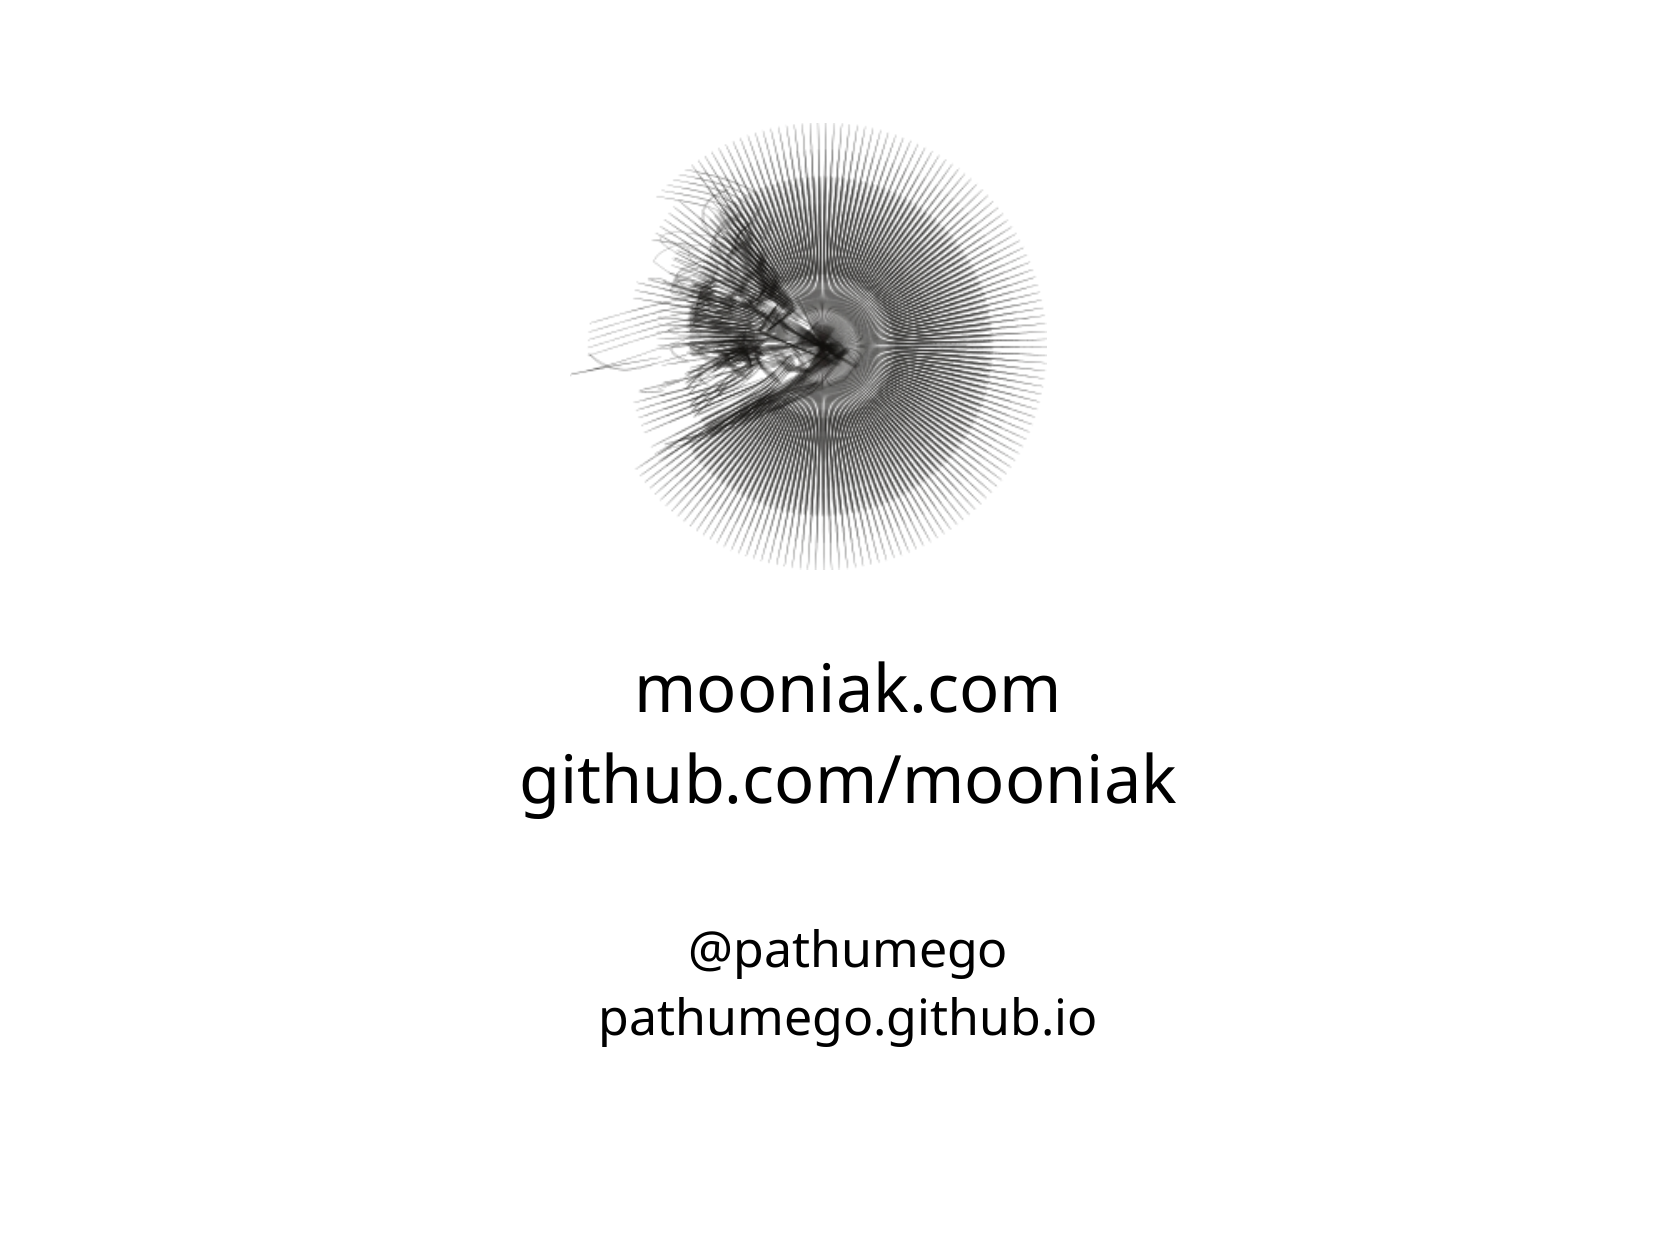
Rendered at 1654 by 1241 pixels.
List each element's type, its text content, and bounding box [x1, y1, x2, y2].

title mooniak.com github.com/mooniak @pathumego pathumego.github.io [86, 609, 1576, 1083]
picture [570, 123, 1047, 571]
